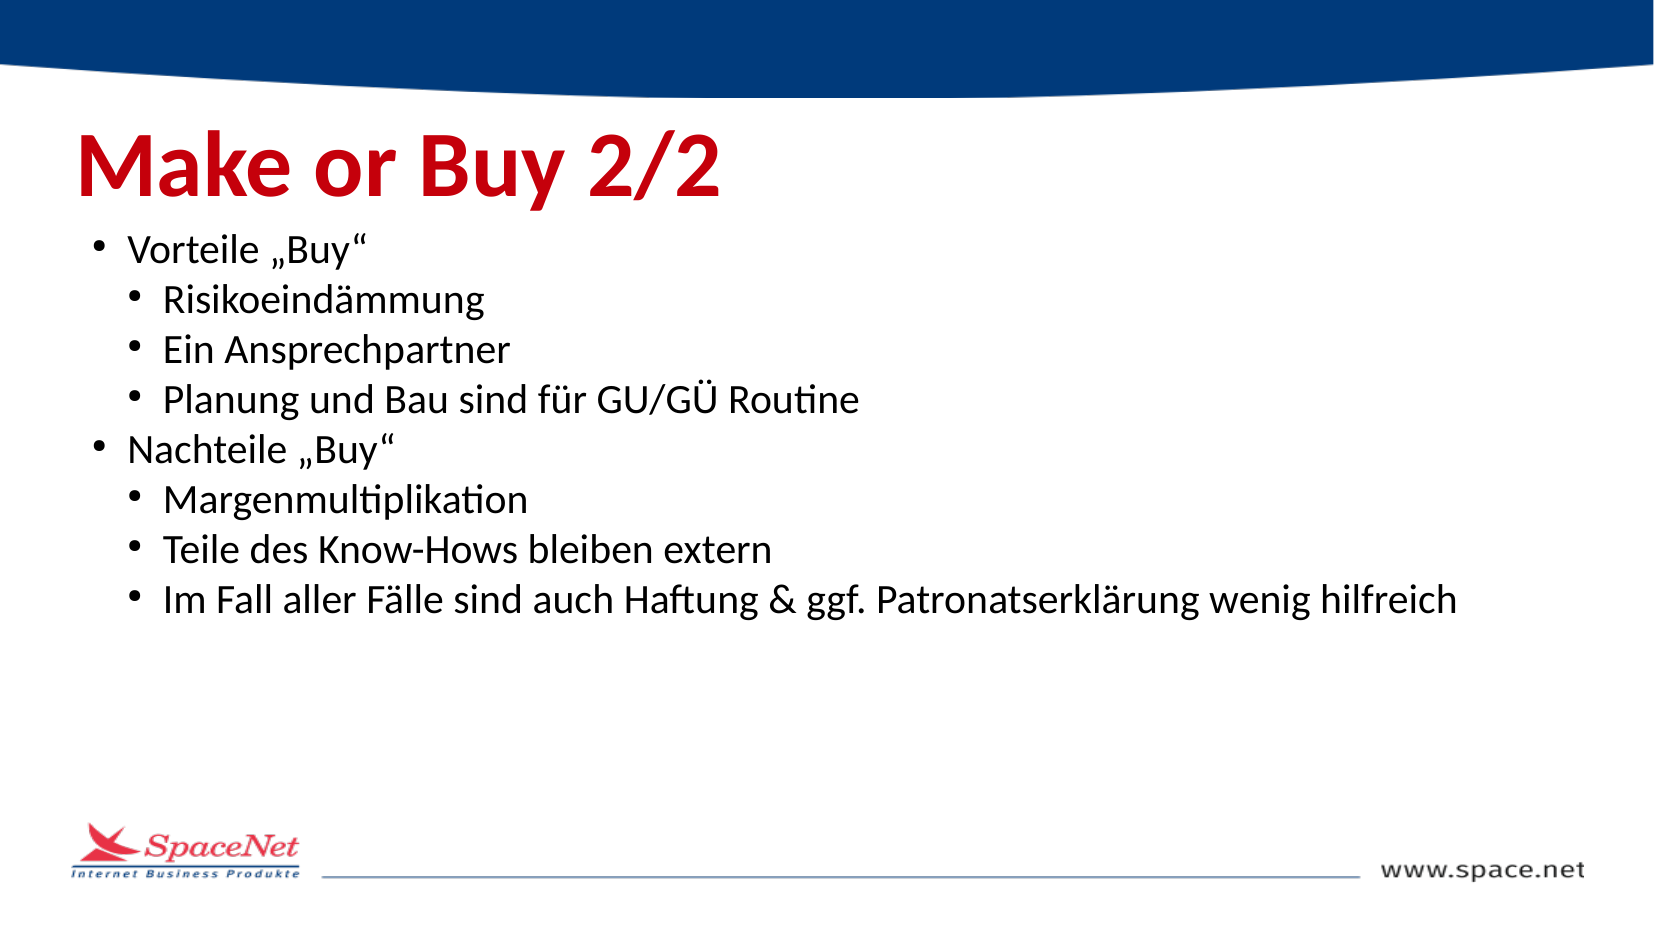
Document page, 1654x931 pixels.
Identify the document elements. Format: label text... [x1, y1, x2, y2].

text_box Make or Buy 2/2 [60, 95, 1583, 223]
text_box Vorteile „Buy“ Risikoeindämmung Ein Ansprechpartner Planung und Bau sind für GU/GÜ Routine Nachteile „Buy“ Margenmultiplikation Teile des Know-Hows bleiben extern Im Fall aller Fälle sind auch Haftung & ggf. Patronatserklärung wenig hilfreich [77, 223, 1576, 630]
